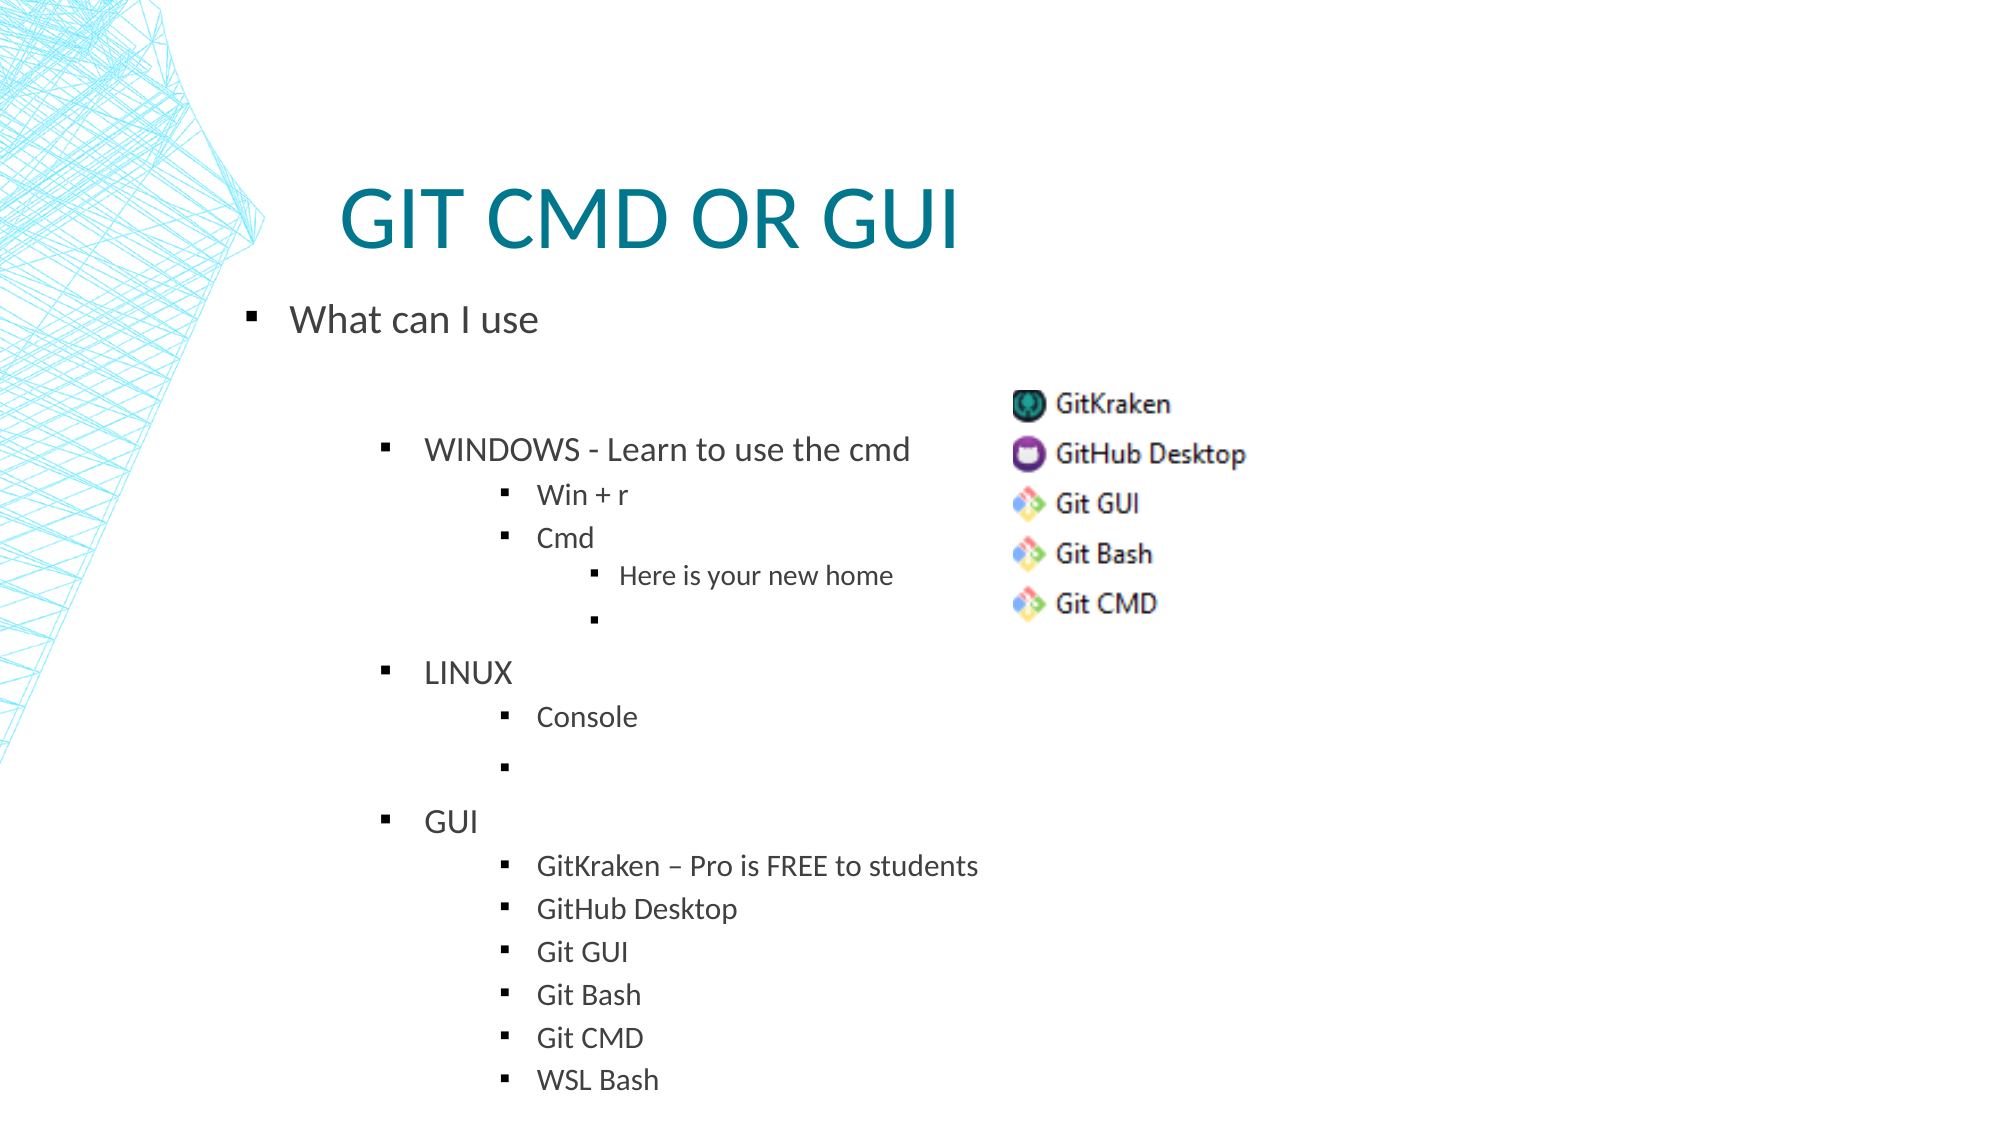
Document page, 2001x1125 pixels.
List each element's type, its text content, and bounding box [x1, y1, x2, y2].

picture [1013, 389, 1759, 633]
title GIT CMD or gui [324, 62, 1863, 275]
list What can I use WINDOWS - Learn to use the cmd Win + r Cmd Here is your new home LINUX Console GUI GitKraken – Pro is FREE to students GitHub Desktop Git GUI Git Bash Git CMD WSL Bash [229, 297, 1863, 1125]
